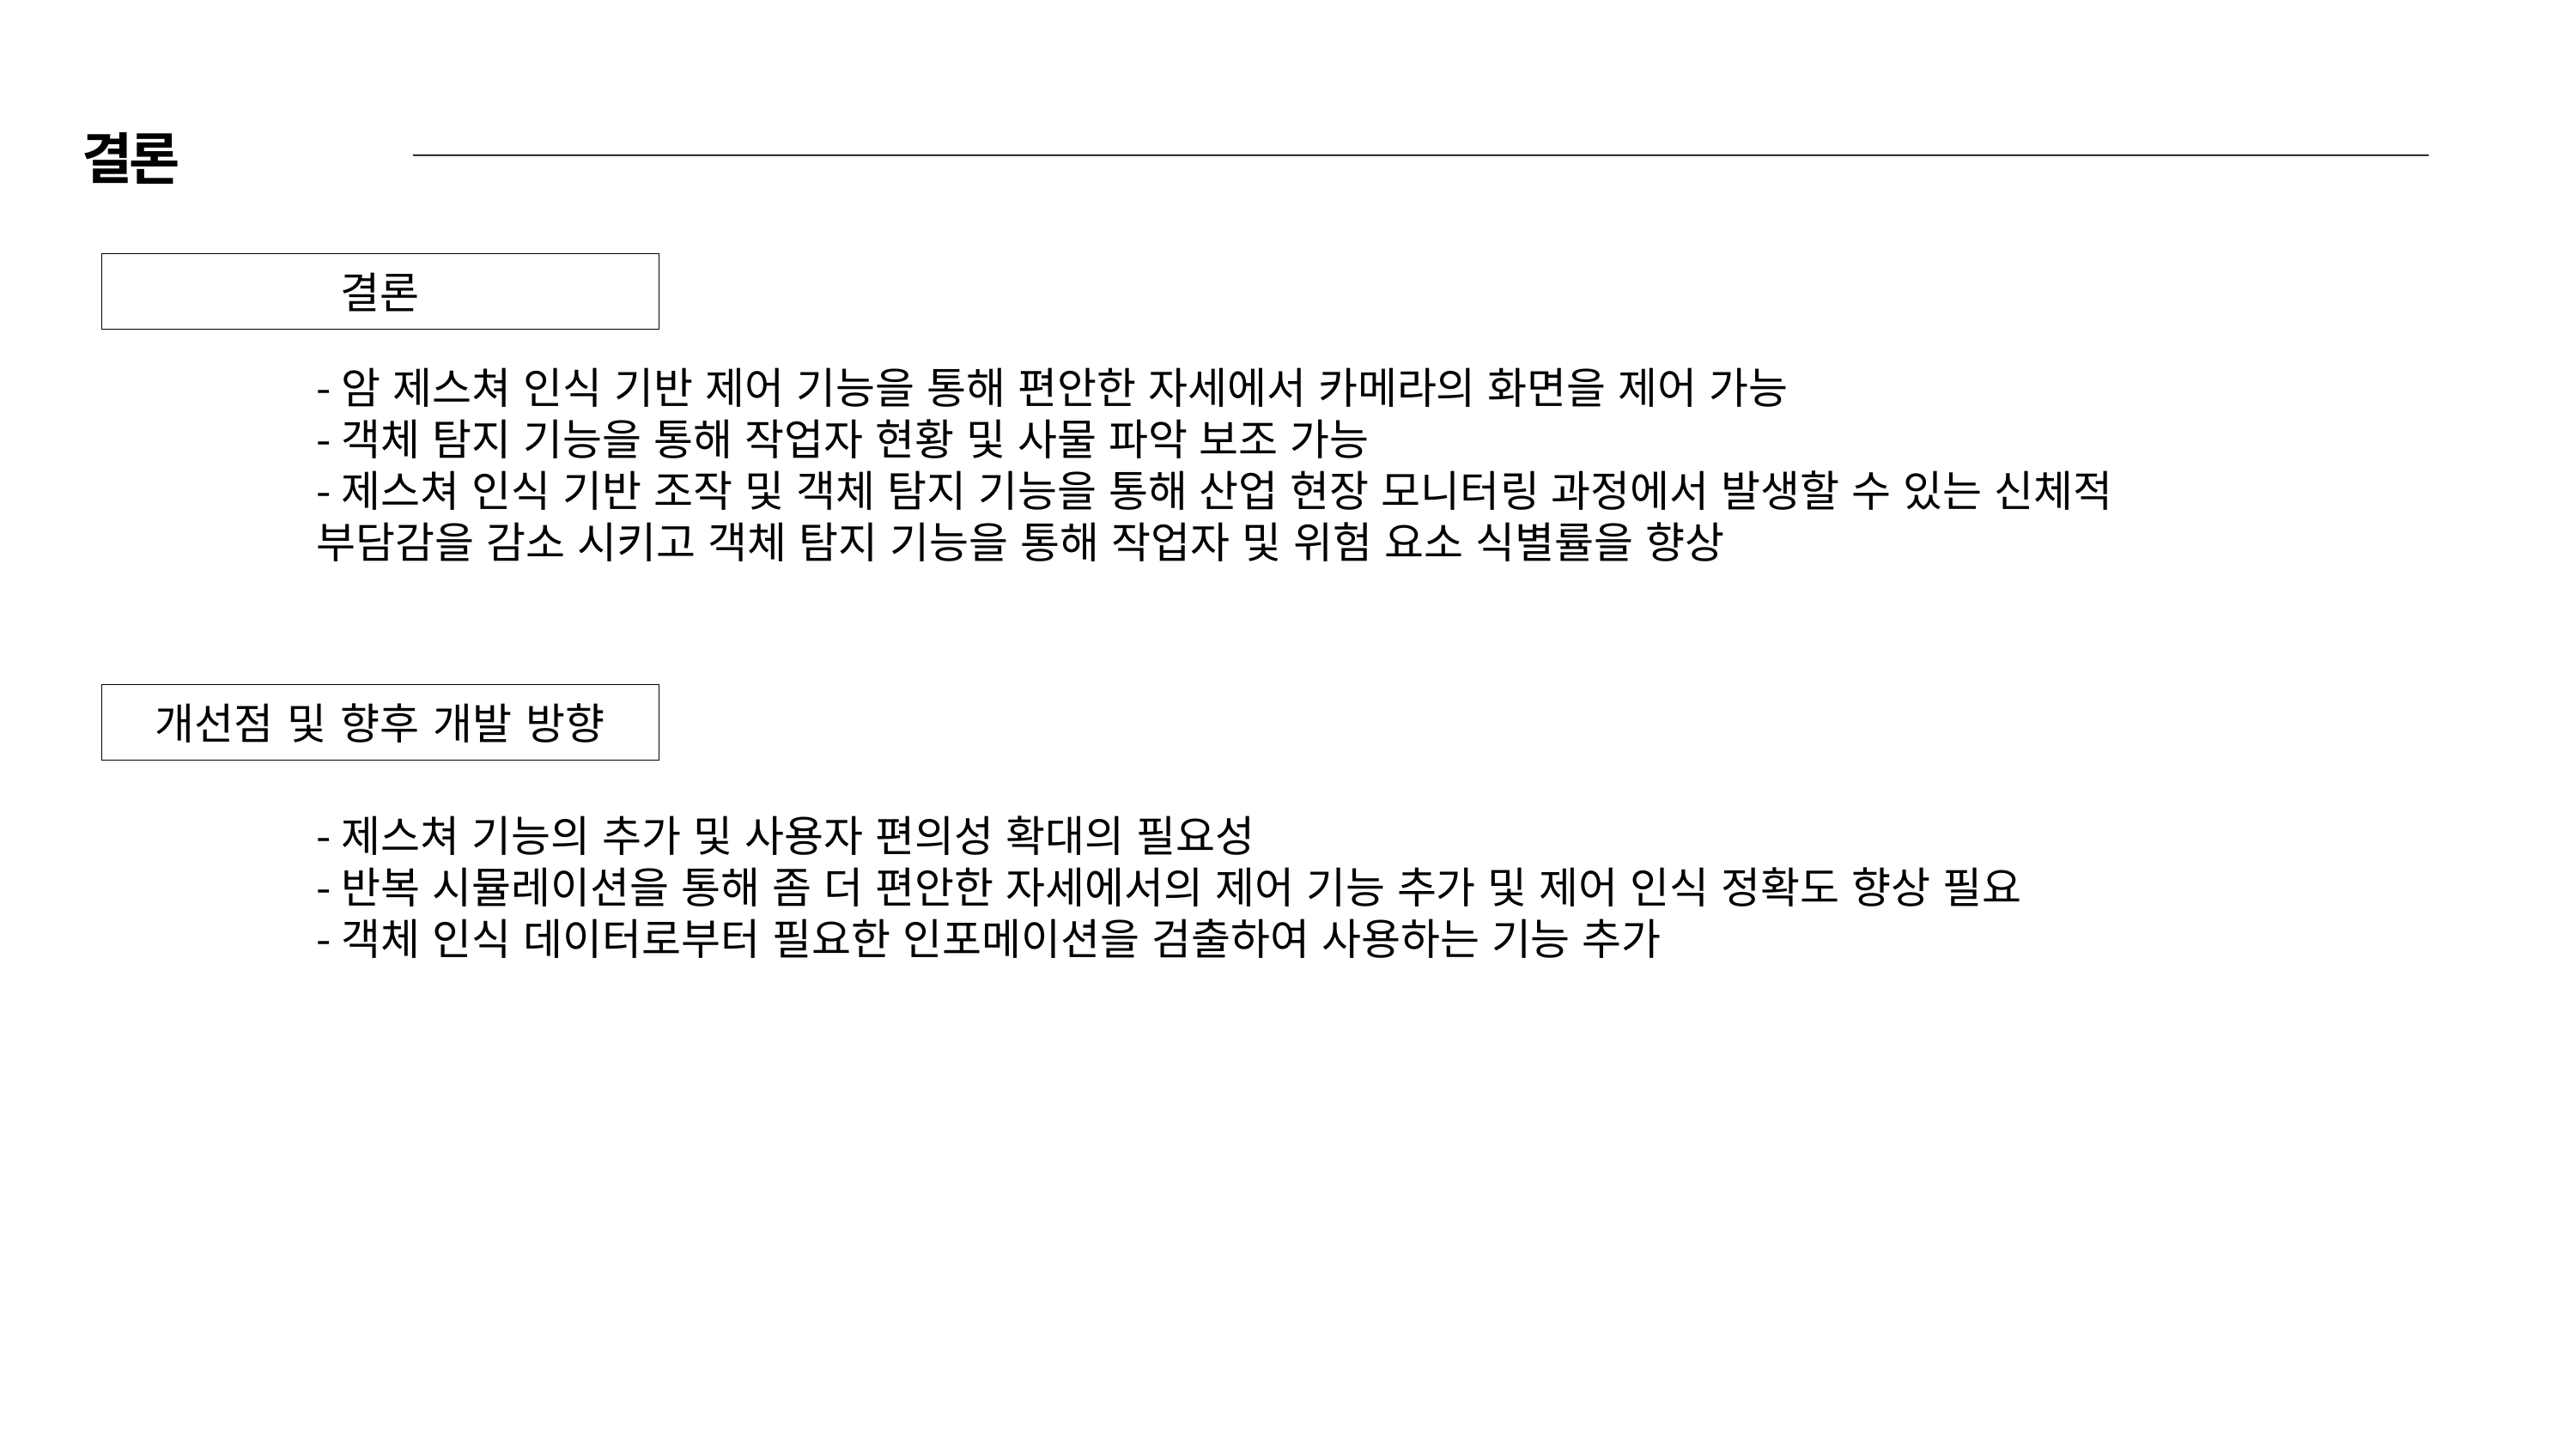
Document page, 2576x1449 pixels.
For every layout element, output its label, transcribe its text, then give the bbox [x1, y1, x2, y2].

text_box - 제스쳐 기능의 추가 및 사용자 편의성 확대의 필요성 - 반복 시뮬레이션을 통해 좀 더 편안한 자세에서의 제어 기능 추가 및 제어 인식 정확도 향상 필요 - 객체 인식 데이터로부터 필요한 인포메이션을 검출하여 사용하는 기능 추가 [304, 803, 2282, 1003]
text_box - 암 제스쳐 인식 기반 제어 기능을 통해 편안한 자세에서 카메라의 화면을 제어 가능 - 객체 탐지 기능을 통해 작업자 현황 및 사물 파악 보조 가능 - 제스쳐 인식 기반 조작 및 객체 탐지 기능을 통해 산업 현장 모니터링 과정에서 발생할 수 있는 신체적 부담감을 감소 시키고 객체 탐지 기능을 통해 작업자 및 위험 요소 식별률을 향상 [304, 355, 2282, 617]
text_box 결론 [101, 253, 659, 330]
text_box 결론 [82, 112, 609, 191]
text_box 개선점 및 향후 개발 방향 [101, 684, 659, 761]
